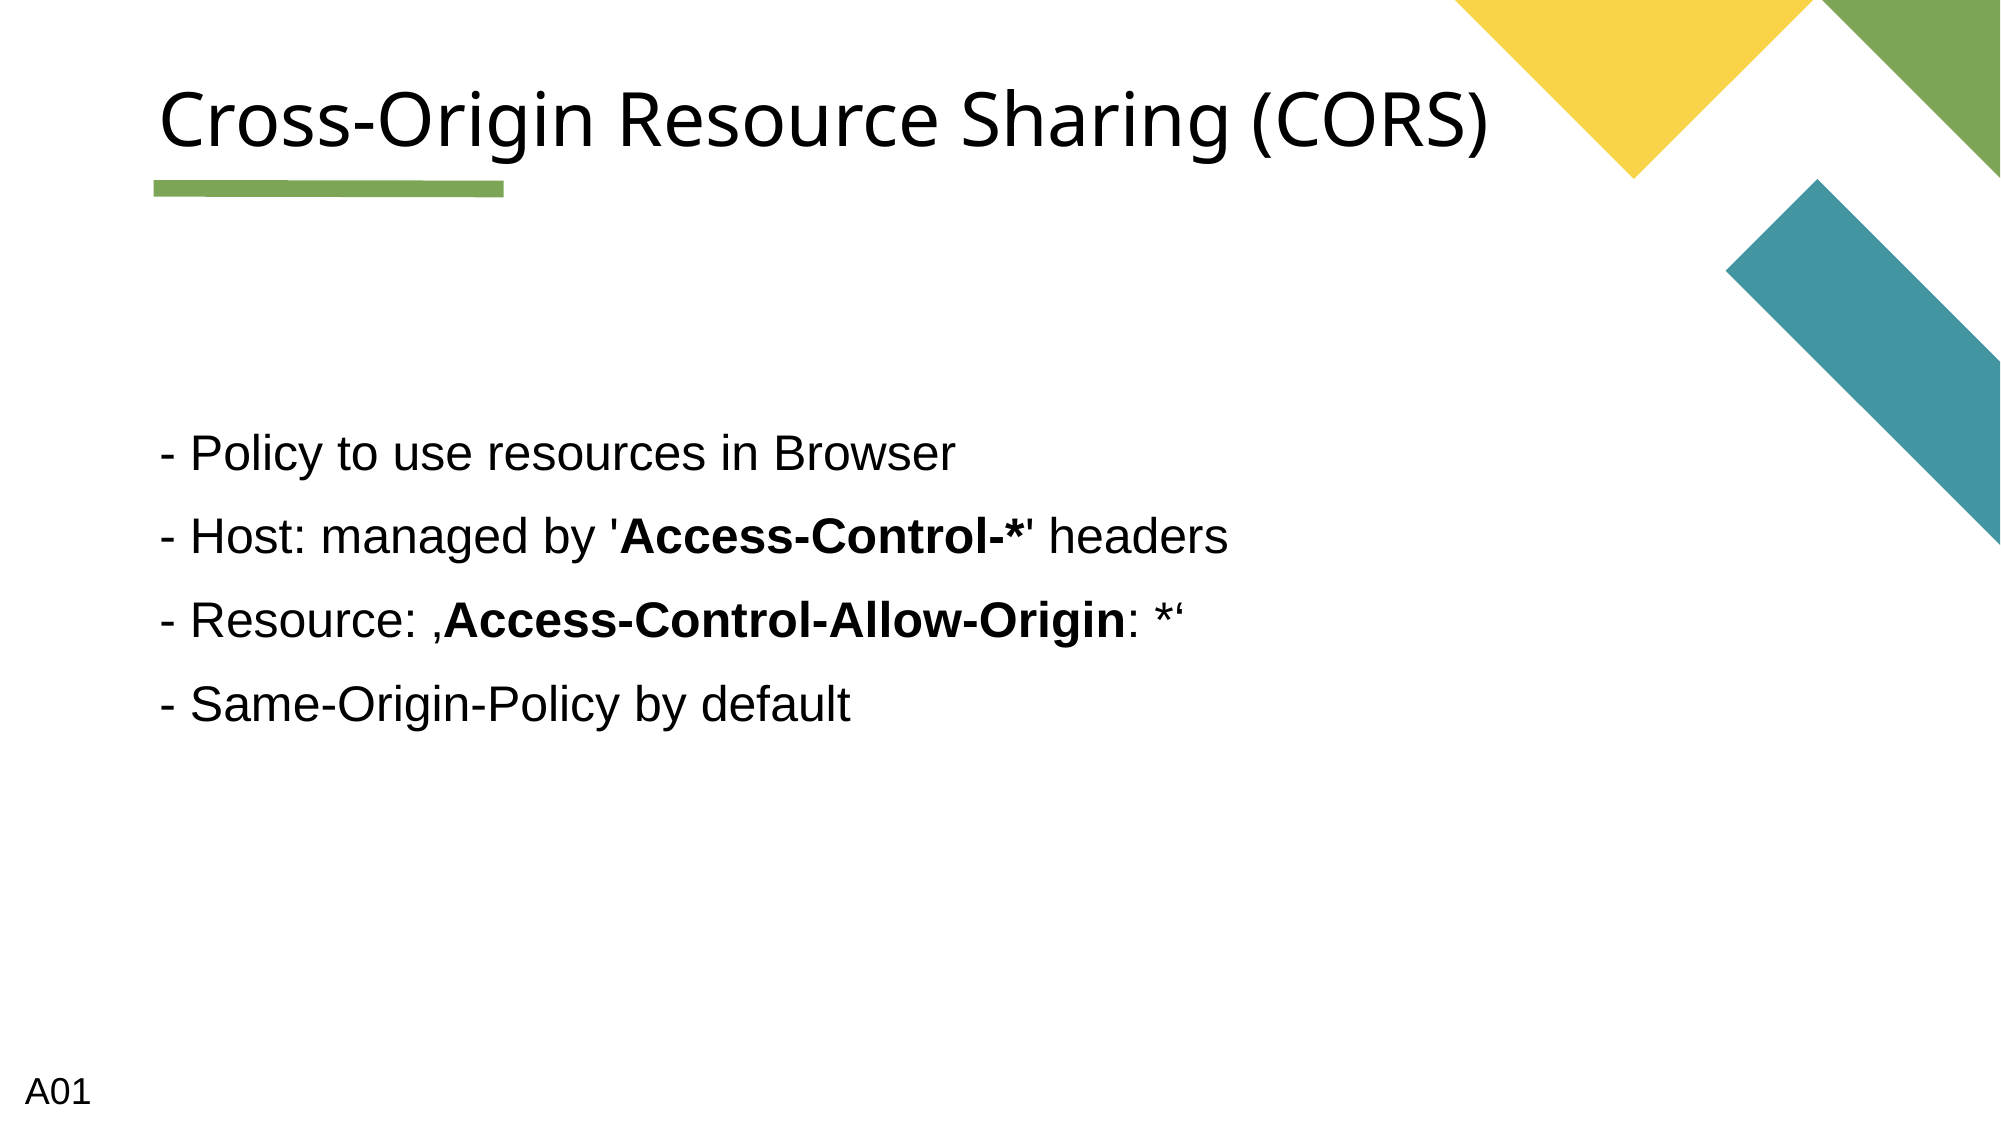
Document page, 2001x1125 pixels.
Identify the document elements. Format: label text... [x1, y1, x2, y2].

text_box A01 [10, 1062, 107, 1120]
text_box - Policy to use resources in Browser - Host: managed by 'Access-Control-*' headers - Resource: ‚Access-Control-Allow-Origin: *‘ - Same-Origin-Policy by default [144, 389, 1583, 823]
title Cross-Origin Resource Sharing (CORS) [158, 29, 1713, 205]
